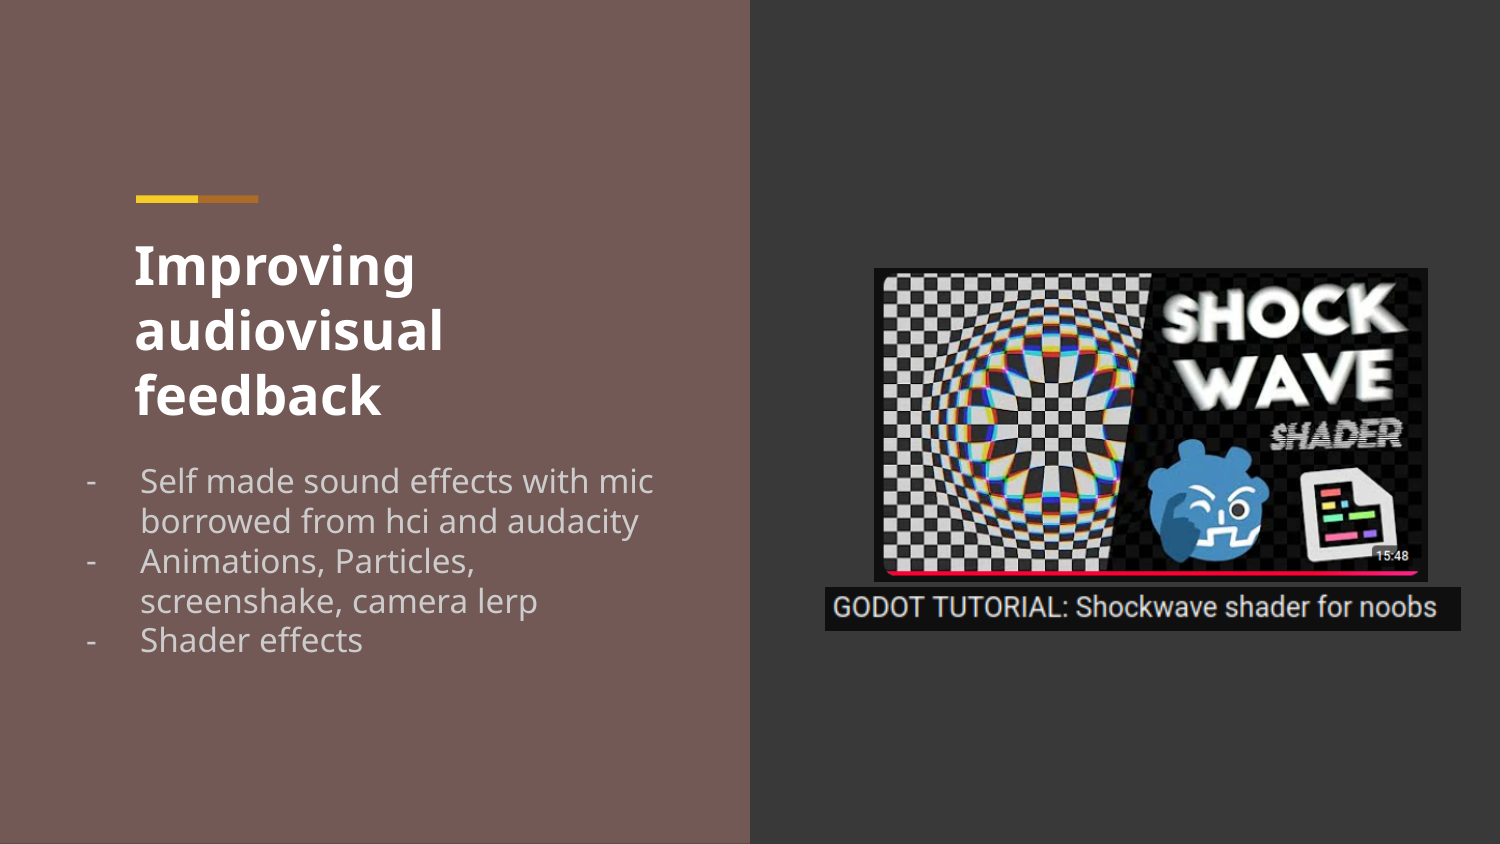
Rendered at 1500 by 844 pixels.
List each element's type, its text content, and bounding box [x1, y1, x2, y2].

picture [825, 587, 1461, 631]
title Improving audiovisual feedback [119, 216, 662, 445]
picture [874, 268, 1428, 582]
subtitle Self made sound effects with mic borrowed from hci and audacity Animations, Particles, screenshake, camera lerp Shader effects [50, 445, 703, 786]
